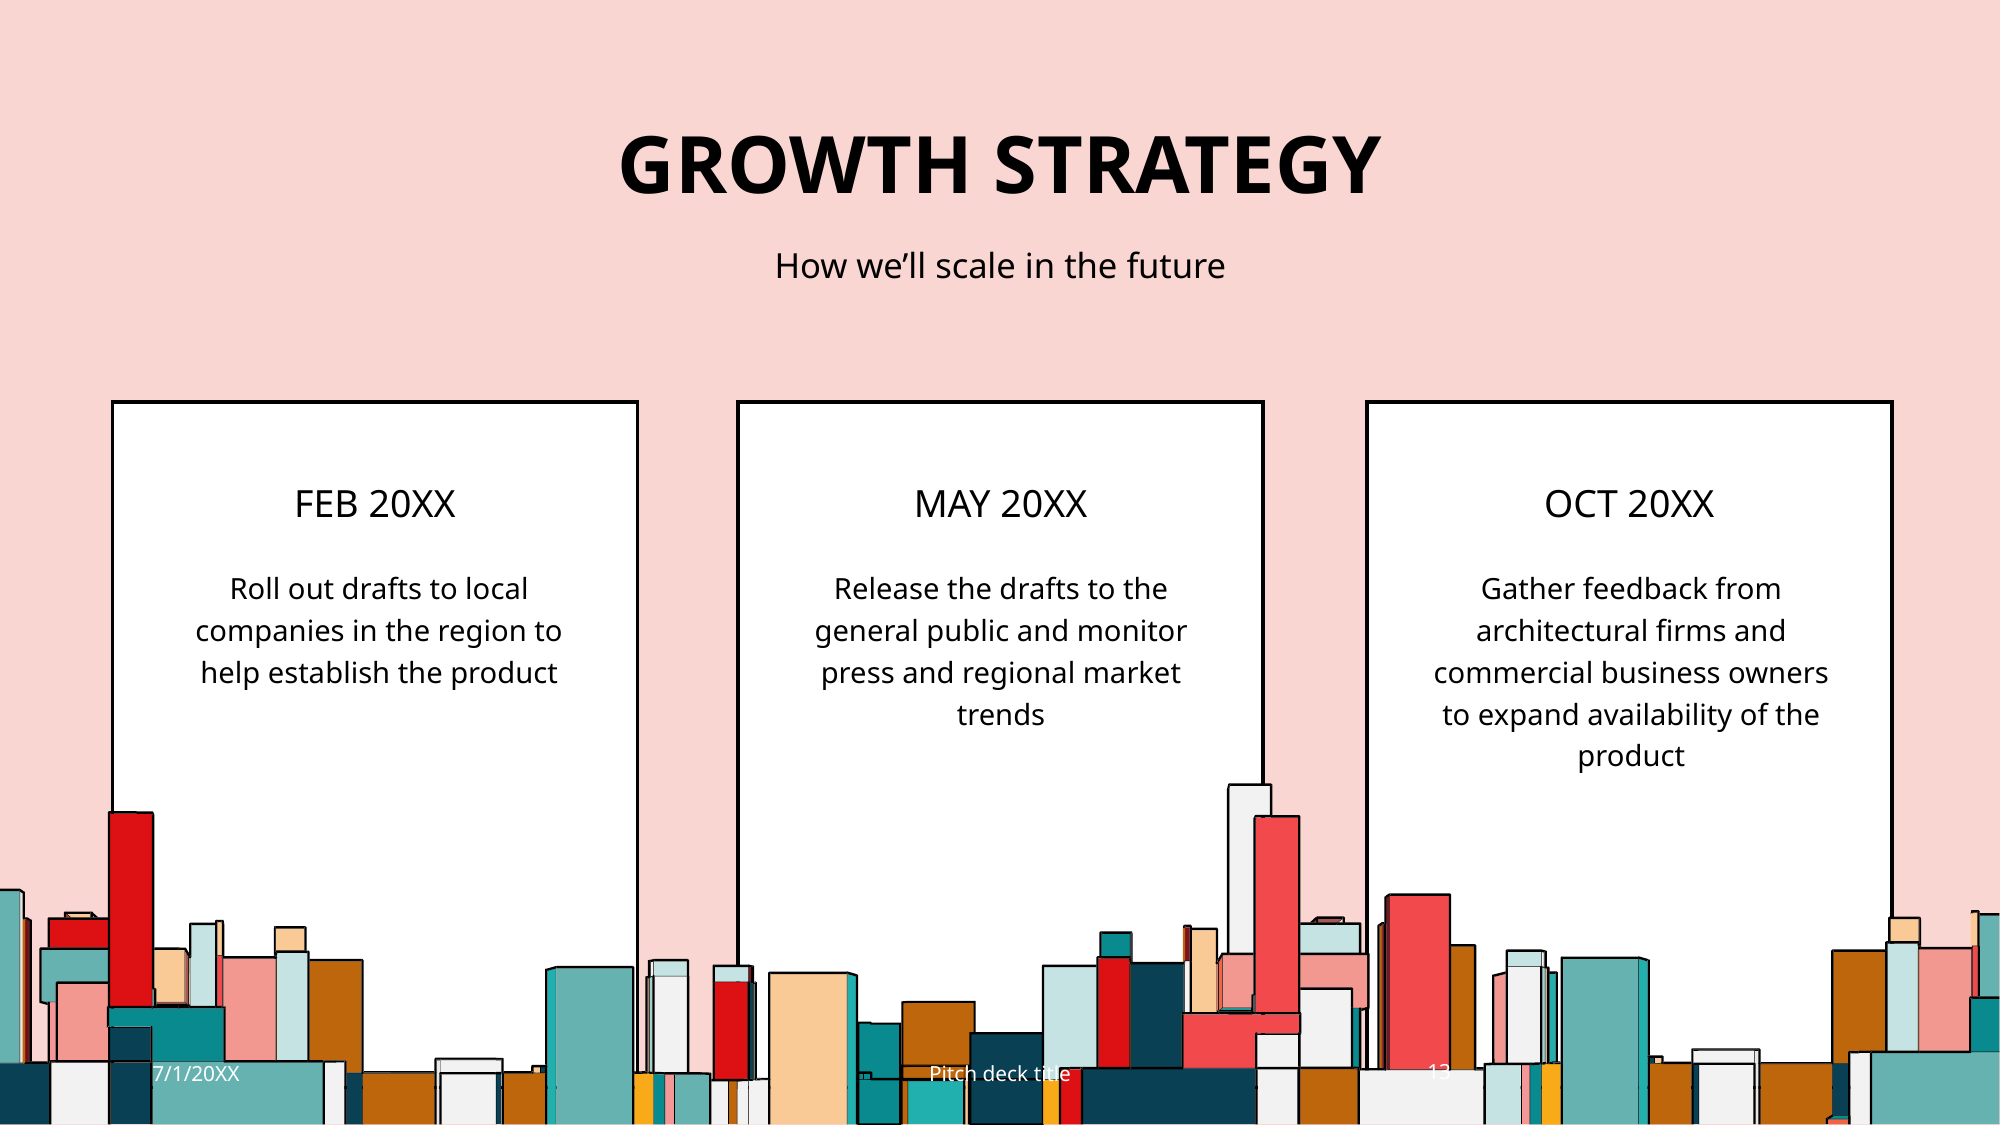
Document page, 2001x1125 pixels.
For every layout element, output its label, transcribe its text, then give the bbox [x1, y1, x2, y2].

list Release the drafts to the general public and monitor press and regional market trends [776, 556, 1227, 797]
title GROWTH STRATEGY [257, 115, 1743, 221]
list MAY 20XX [738, 401, 1264, 824]
list Roll out drafts to local companies in the region to help establish the product [154, 556, 605, 797]
text_box 13 [1412, 1042, 1863, 1103]
list OCT 20XX [1367, 401, 1893, 824]
list How we’ll scale in the future [258, 228, 1744, 293]
text_box Pitch deck title [662, 1042, 1338, 1103]
list FEB 20XX [112, 401, 638, 824]
text_box 7/1/20XX [137, 1042, 588, 1103]
list Gather feedback from architectural firms and commercial business owners to expand availability of the product [1406, 556, 1857, 797]
